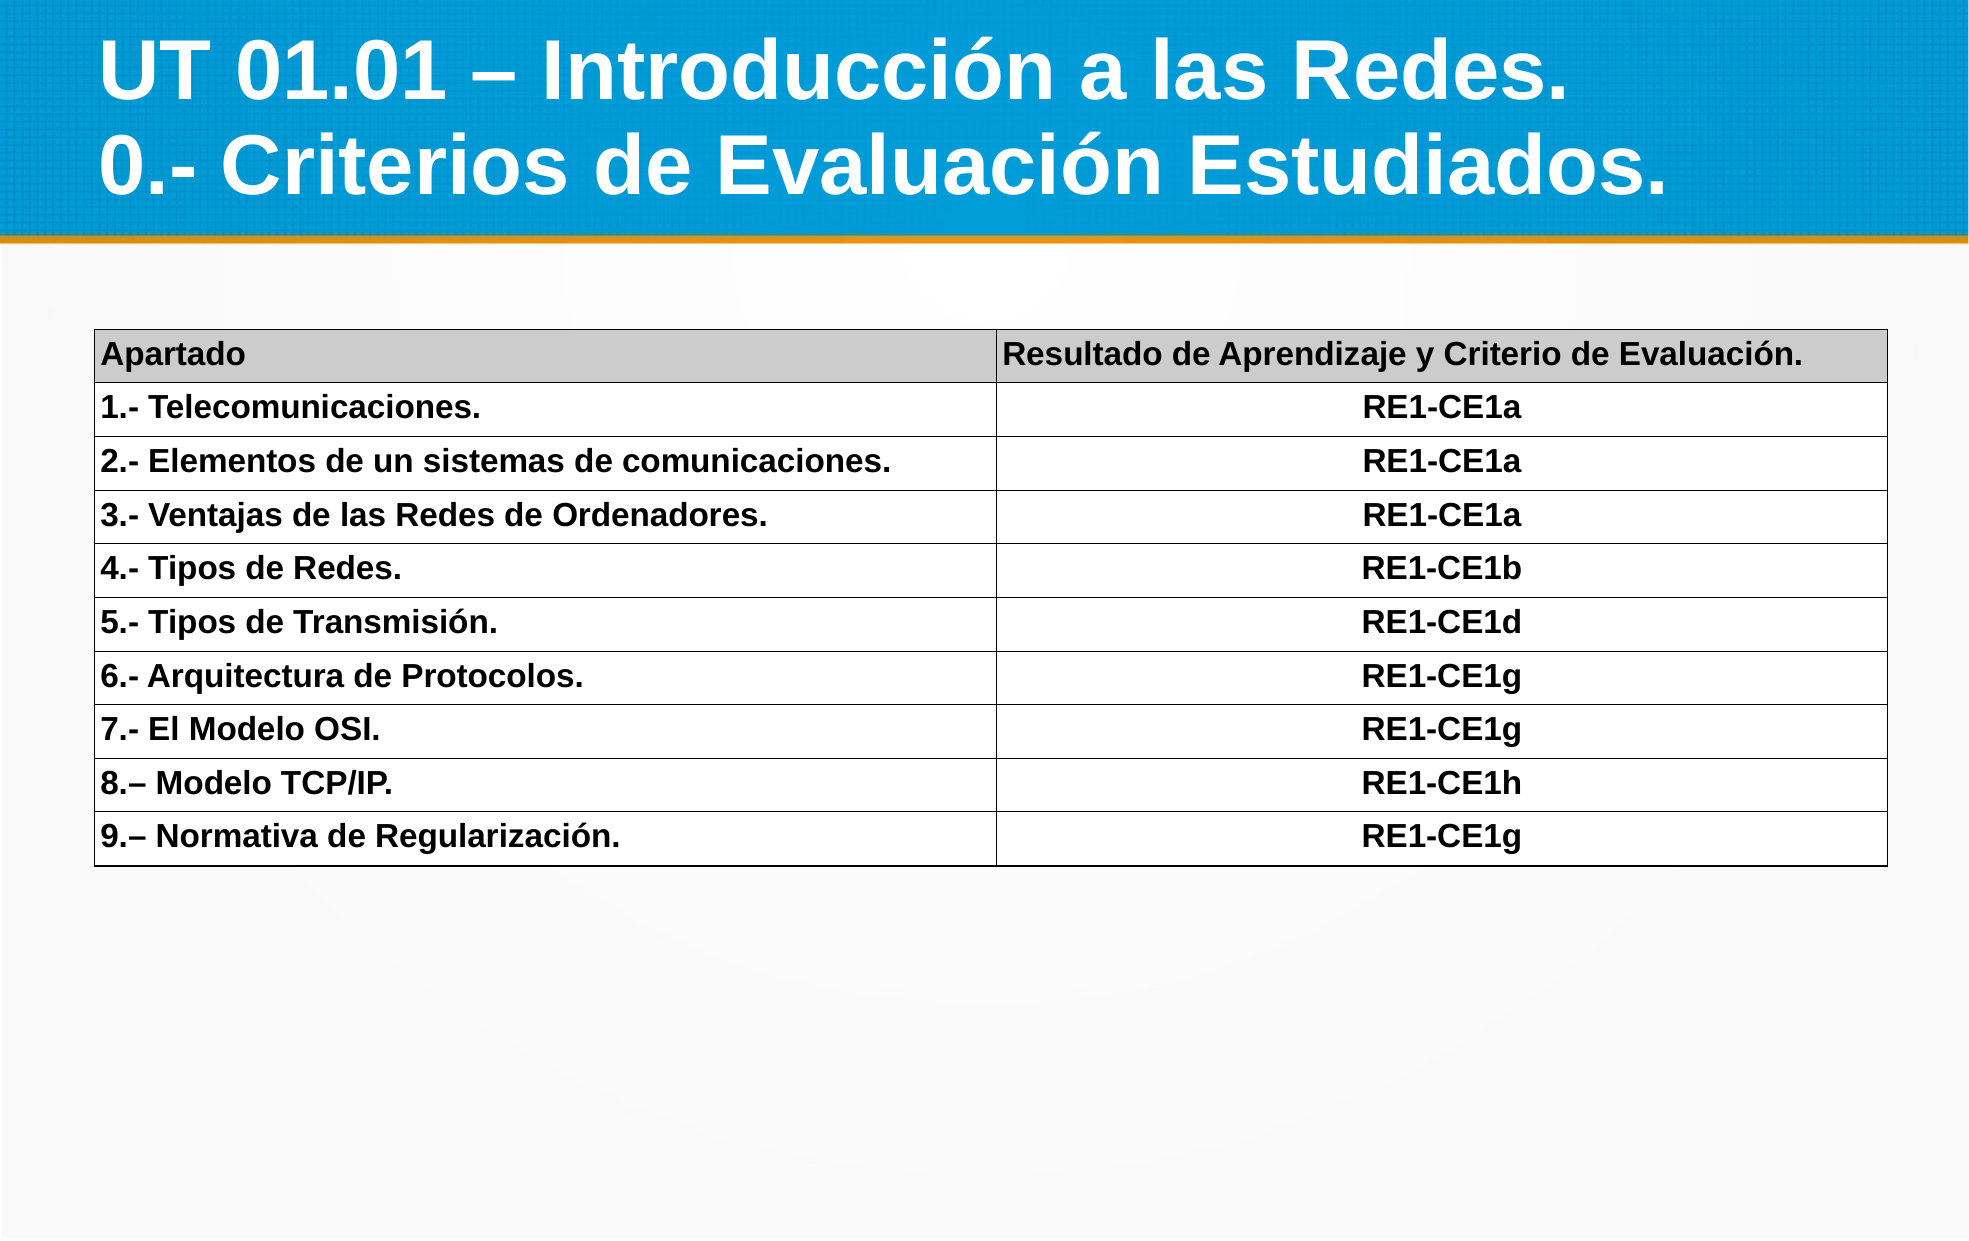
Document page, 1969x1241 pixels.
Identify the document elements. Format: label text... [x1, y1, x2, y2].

table_cell 1.- Telecomunicaciones. [95, 383, 996, 436]
table_cell RE1-CE1d [997, 598, 1887, 651]
table_cell 9.– Normativa de Regularización. [95, 812, 996, 865]
picture [0, 233, 1969, 1241]
table_cell 4.- Tipos de Redes. [95, 544, 996, 597]
table_cell 3.- Ventajas de las Redes de Ordenadores. [95, 491, 996, 543]
table_cell RE1-CE1h [997, 759, 1887, 811]
table_cell RE1-CE1b [997, 544, 1887, 597]
table_cell 2.- Elementos de un sistemas de comunicaciones. [95, 437, 996, 490]
table_cell 8.– Modelo TCP/IP. [95, 759, 996, 811]
table_cell RE1-CE1g [997, 652, 1887, 704]
table_cell RE1-CE1g [997, 812, 1887, 865]
table_cell 5.- Tipos de Transmisión. [95, 598, 996, 651]
table_cell RE1-CE1a [997, 437, 1887, 490]
table_cell 7.- El Modelo OSI. [95, 705, 996, 758]
table_cell RE1-CE1g [997, 705, 1887, 758]
table_cell 6.- Arquitectura de Protocolos. [95, 652, 996, 704]
table_cell RE1-CE1a [997, 383, 1887, 436]
table_cell RE1-CE1a [997, 491, 1887, 543]
table_header Resultado de Aprendizaje y Criterio de Evaluación. [997, 330, 1887, 382]
table_header Apartado [95, 330, 996, 382]
title UT 01.01 – Introducción a las Redes. 0.- Criterios de Evaluación Estudiados. [98, 19, 1870, 213]
